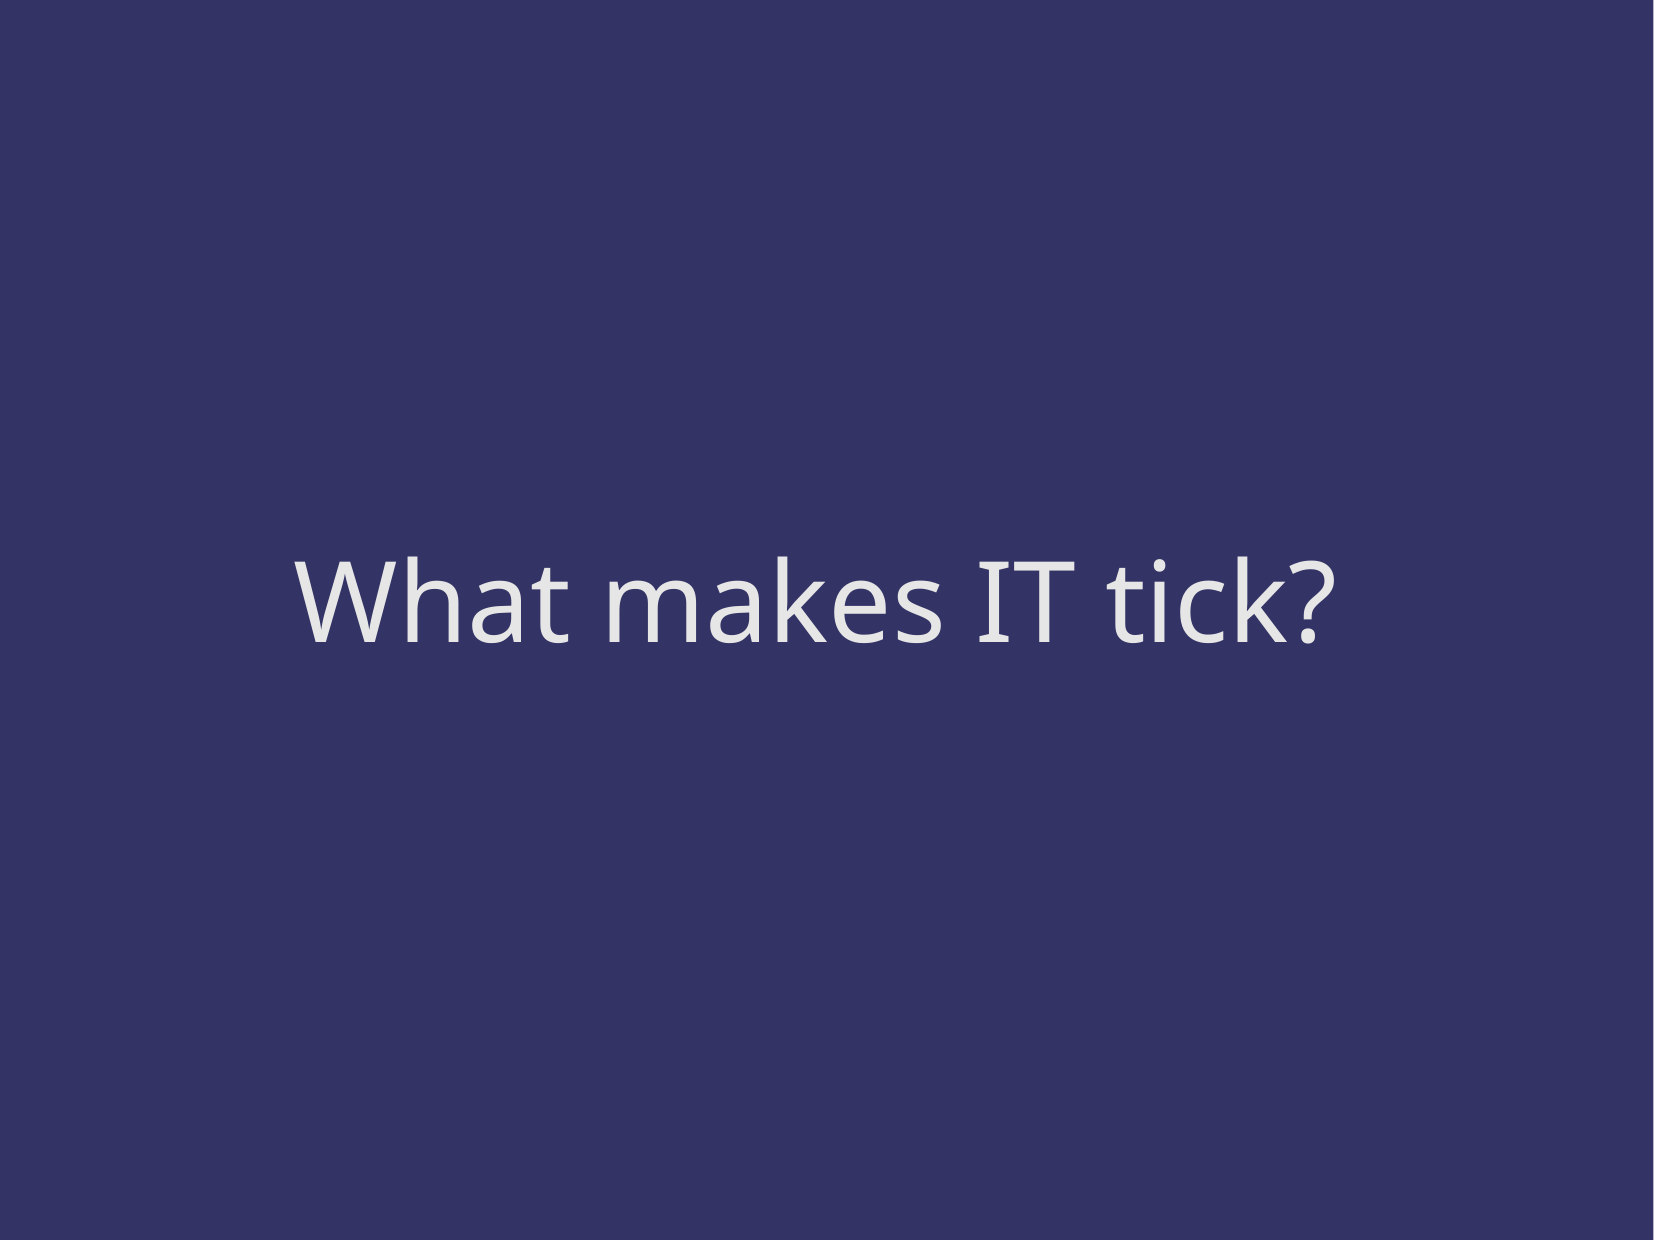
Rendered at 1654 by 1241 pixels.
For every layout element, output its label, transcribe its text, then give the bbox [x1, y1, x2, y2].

title What makes IT tick? [71, 495, 1561, 703]
